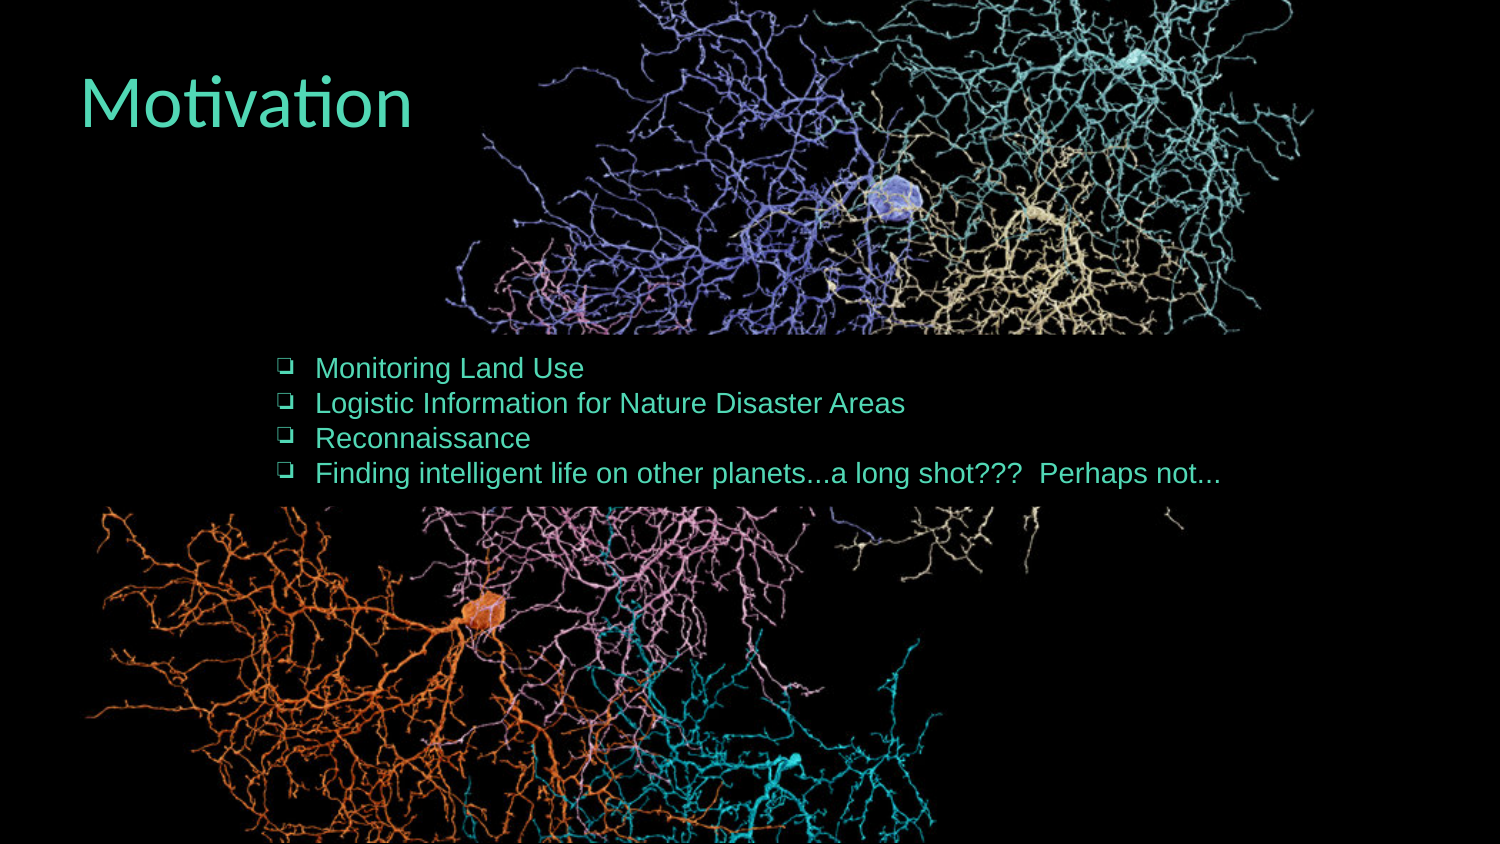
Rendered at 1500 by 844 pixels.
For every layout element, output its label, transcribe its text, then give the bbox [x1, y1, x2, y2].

text_box Monitoring Land Use Logistic Information for Nature Disaster Areas Reconnaissance Finding intelligent life on other planets...a long shot??? Perhaps not... [0, 334, 1500, 507]
picture [0, 507, 1500, 843]
text_box Motivation [30, 37, 452, 149]
picture [0, 0, 1500, 334]
